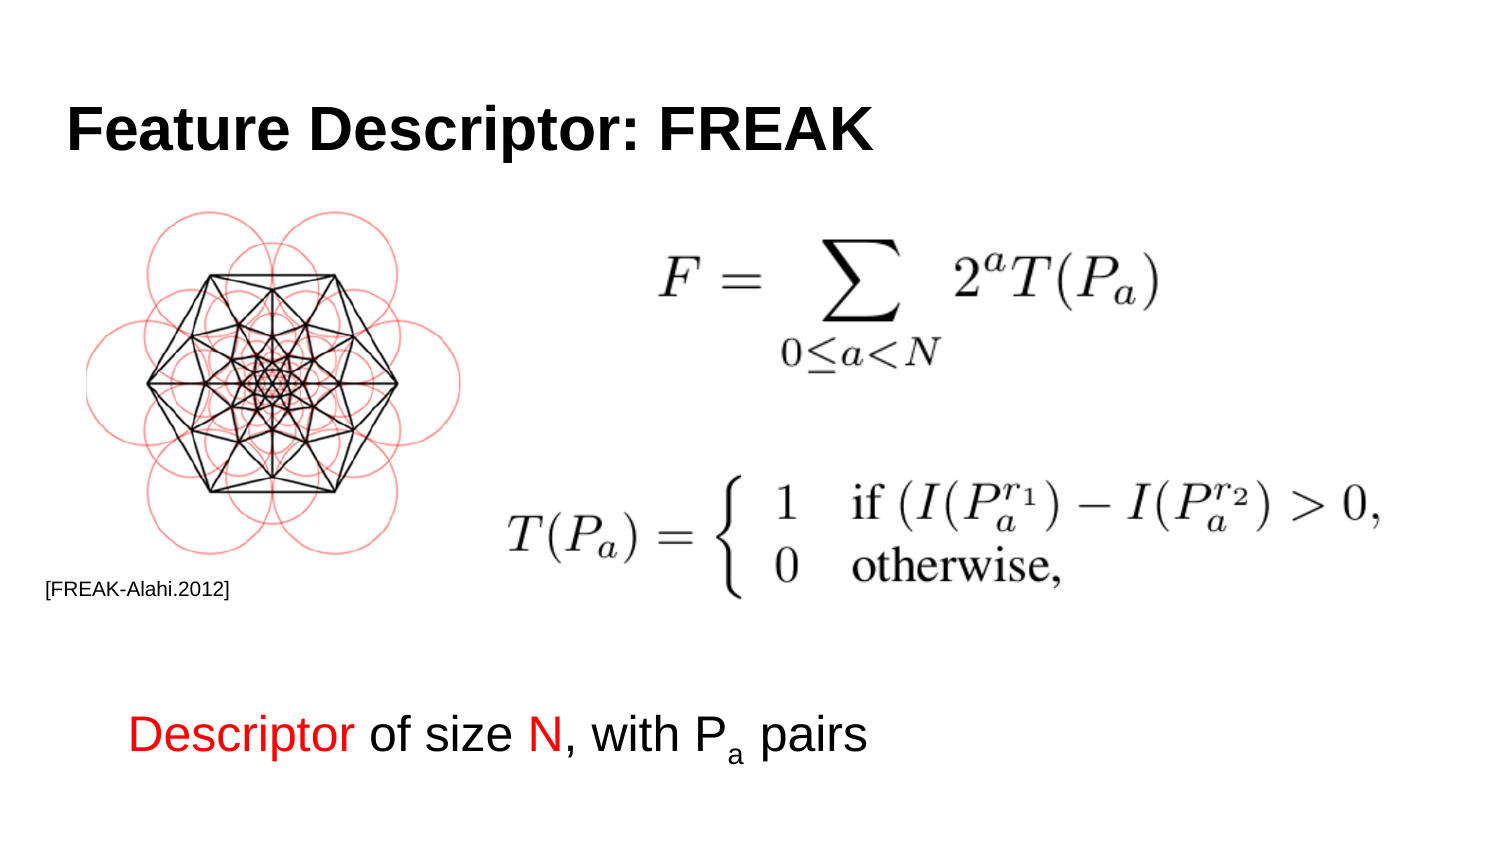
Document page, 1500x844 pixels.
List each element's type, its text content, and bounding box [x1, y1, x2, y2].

text_box [FREAK-Alahi.2012] [30, 560, 318, 634]
text_box Descriptor of size N, with Pa pairs [112, 686, 1301, 790]
title Feature Descriptor: FREAK [51, 72, 1449, 167]
picture [619, 199, 1161, 397]
picture [69, 191, 1414, 627]
